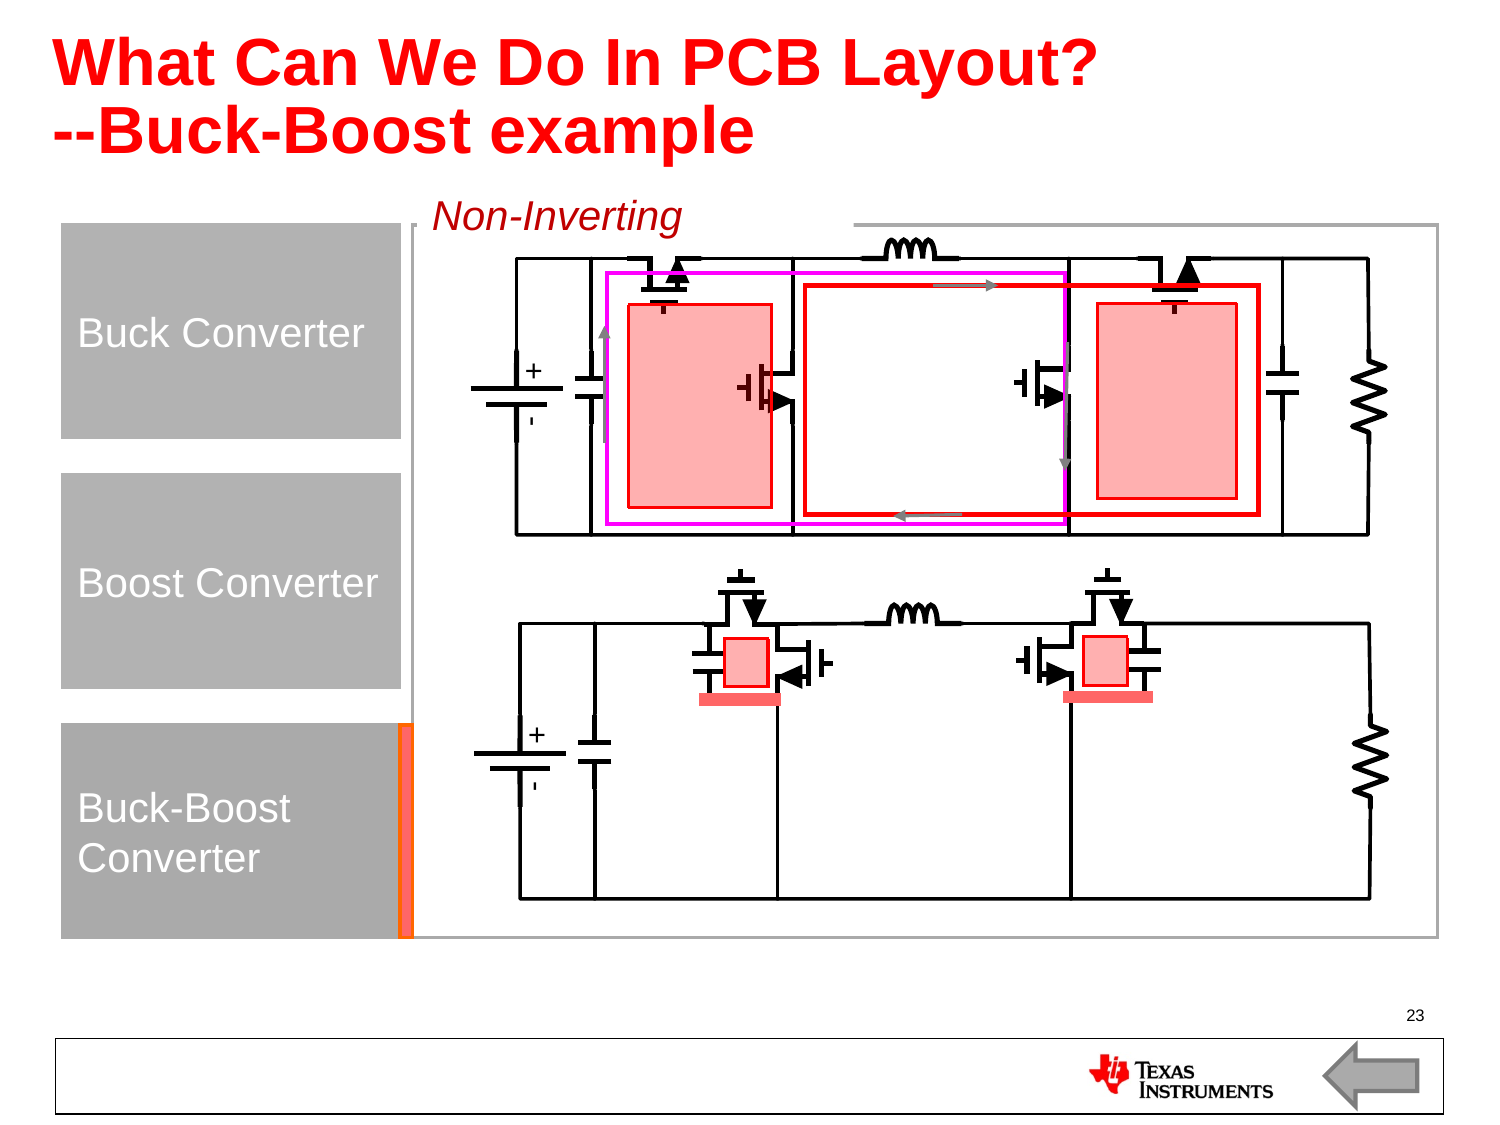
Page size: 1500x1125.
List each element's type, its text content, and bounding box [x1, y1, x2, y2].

chart [462, 231, 1394, 543]
text_box [399, 725, 413, 938]
picture [1087, 1052, 1274, 1099]
text_box [724, 638, 768, 687]
text_box Non-Inverting [417, 181, 854, 248]
text_box <numero> [1089, 997, 1440, 1031]
text_box [1324, 1045, 1418, 1107]
text_box Buck-Boost Converter [62, 725, 399, 938]
title What Can We Do In PCB Layout? --Buck-Boost example [37, 23, 1426, 158]
text_box Buck Converter [62, 224, 400, 438]
text_box [1097, 303, 1237, 499]
text_box [1083, 636, 1128, 686]
text_box Boost Converter [62, 474, 400, 688]
text_box [628, 304, 772, 508]
picture [465, 560, 1396, 907]
